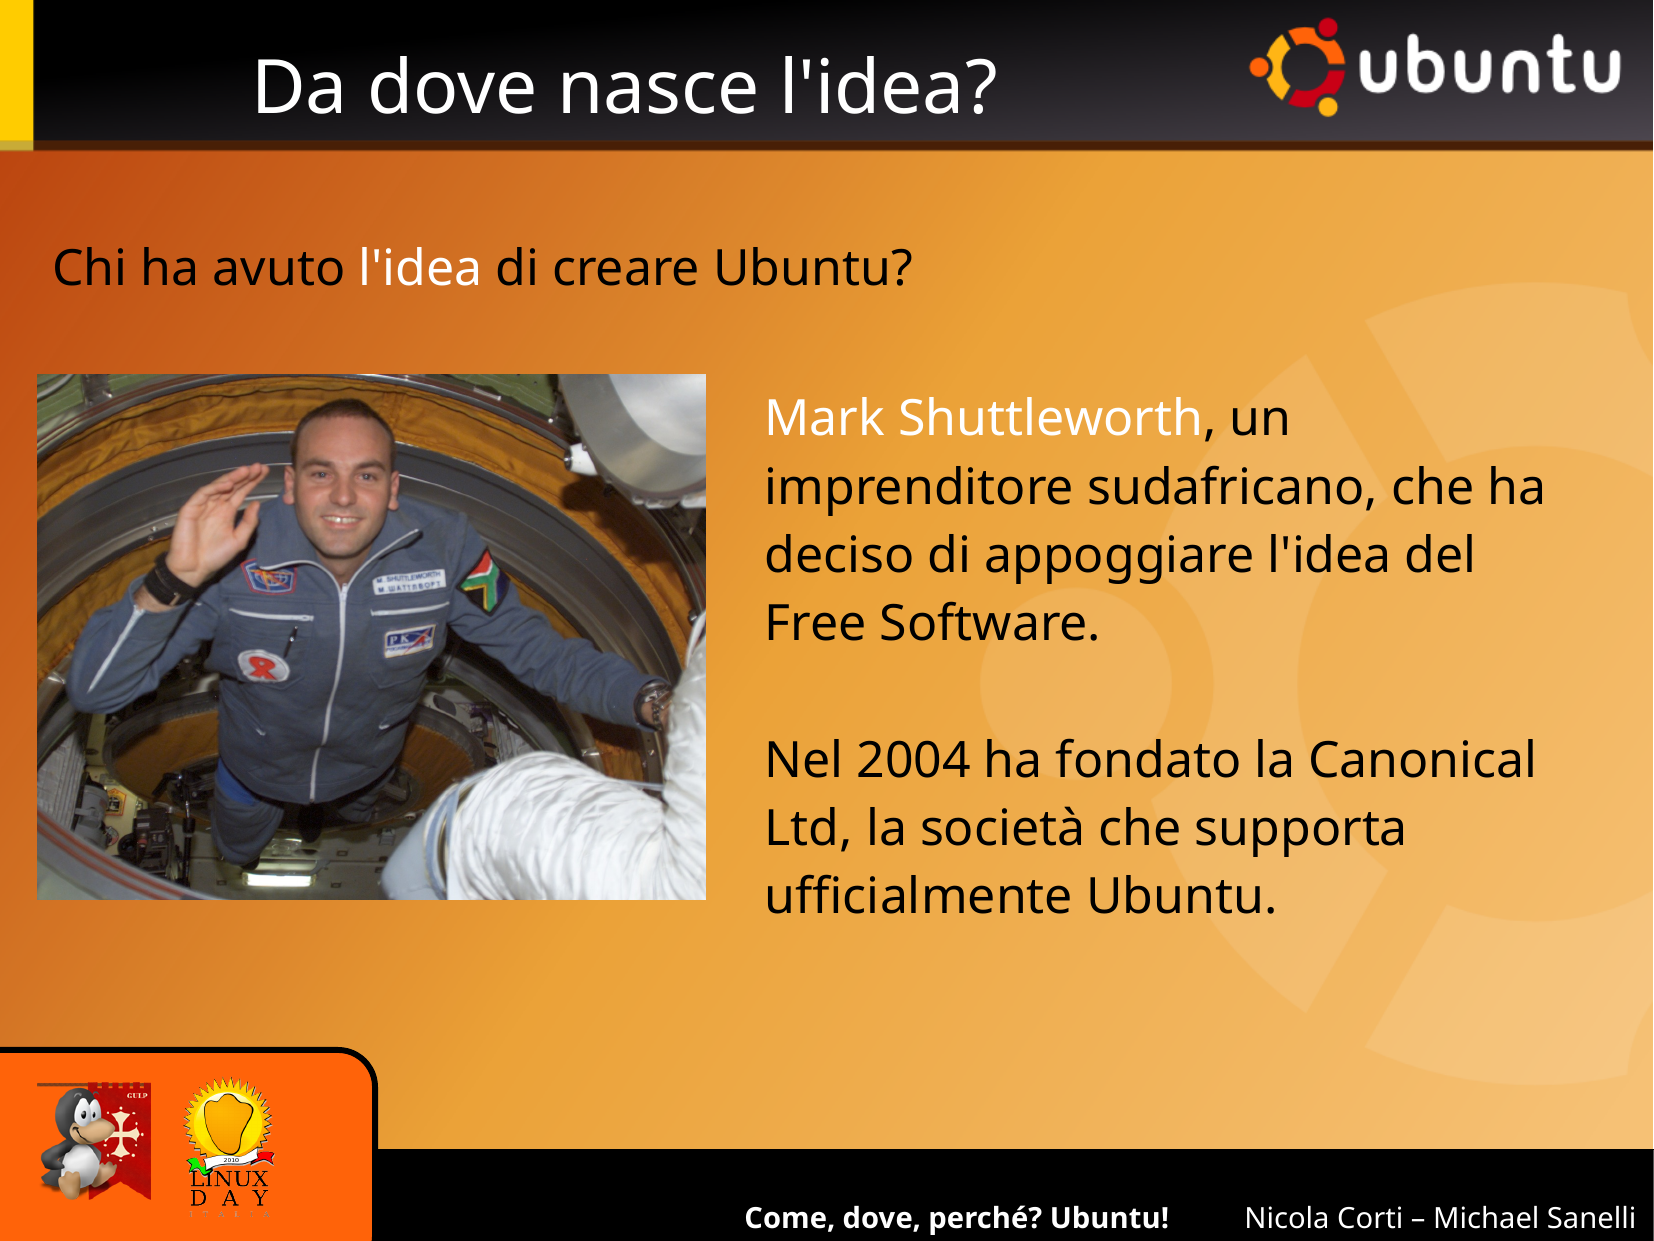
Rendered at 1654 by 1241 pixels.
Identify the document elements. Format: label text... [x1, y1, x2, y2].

text_box Chi ha avuto l'idea di creare Ubuntu? [37, 225, 1576, 296]
picture [183, 1076, 275, 1217]
picture [0, 0, 1653, 1149]
title Da dove nasce l'idea? [49, 25, 1201, 143]
picture [37, 1082, 151, 1200]
text_box Mark Shuttleworth, un imprenditore sudafricano, che ha deciso di appoggiare l'idea del Free Software. Nel 2004 ha fondato la Canonical Ltd, la società che supporta ufficialmente Ubuntu. [750, 375, 1576, 901]
